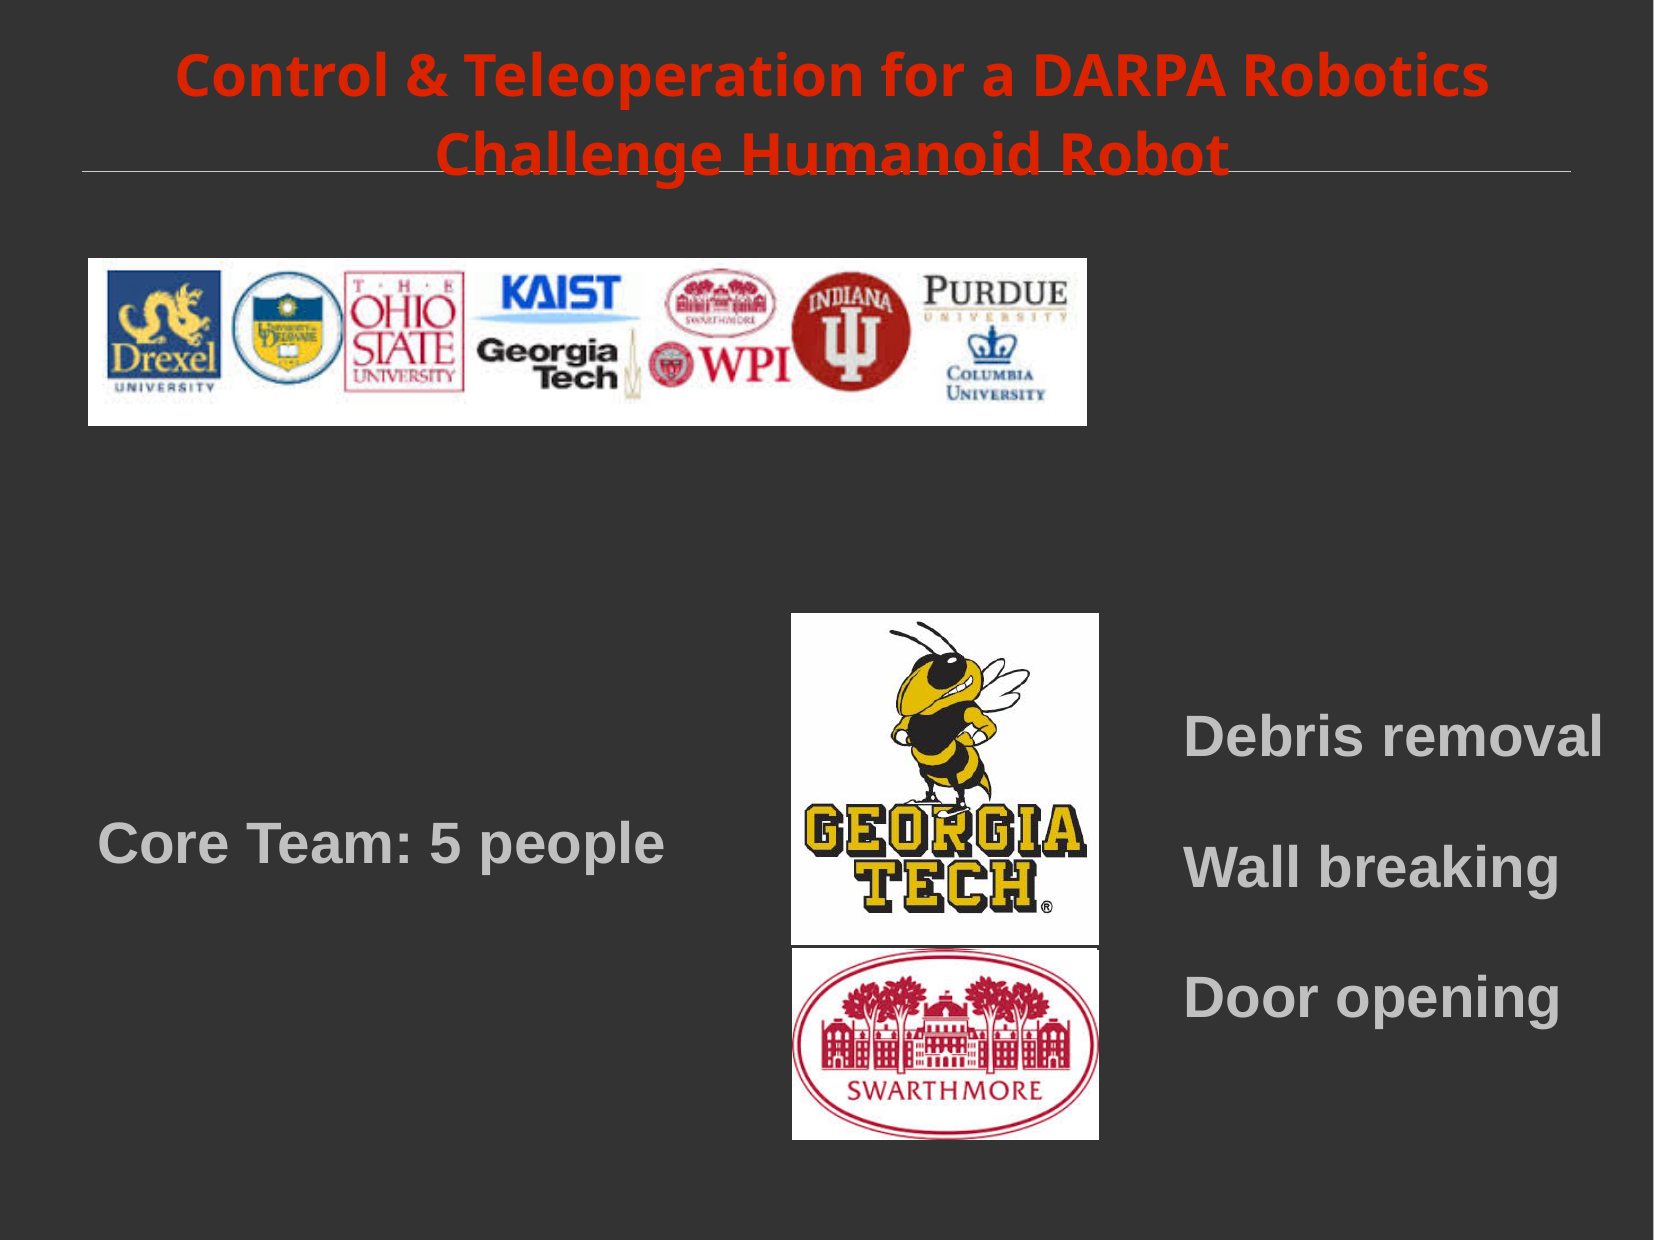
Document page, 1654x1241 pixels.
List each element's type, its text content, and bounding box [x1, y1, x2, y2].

text_box Core Team: 5 people [82, 803, 709, 883]
title Control & Teleoperation for a DARPA Robotics Challenge Humanoid Robot [23, 43, 1642, 184]
picture [791, 613, 1099, 945]
text_box Debris removal Wall breaking Door opening [1169, 696, 1654, 1063]
picture [792, 948, 1099, 1140]
picture [88, 258, 1087, 426]
